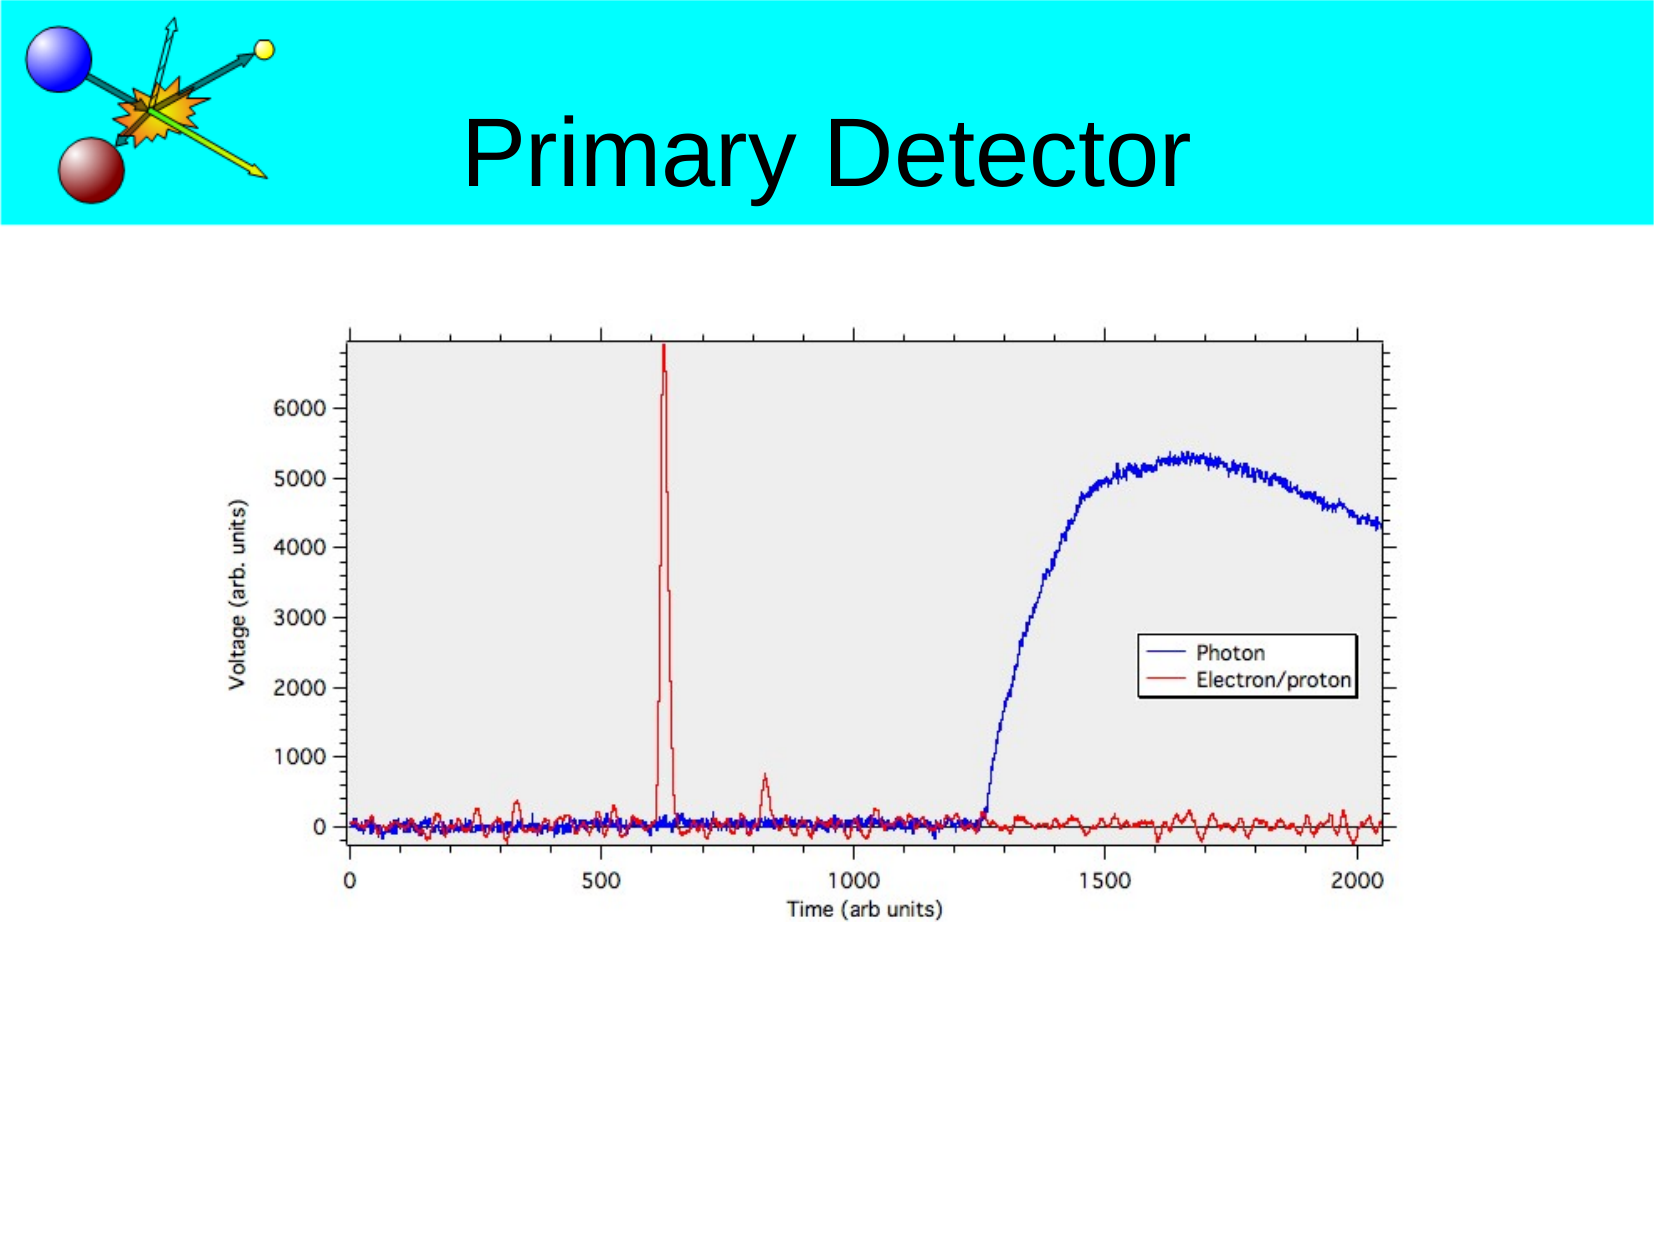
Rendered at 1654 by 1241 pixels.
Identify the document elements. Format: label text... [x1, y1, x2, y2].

title Primary Detector [82, 49, 1571, 257]
picture [0, 0, 1654, 1241]
